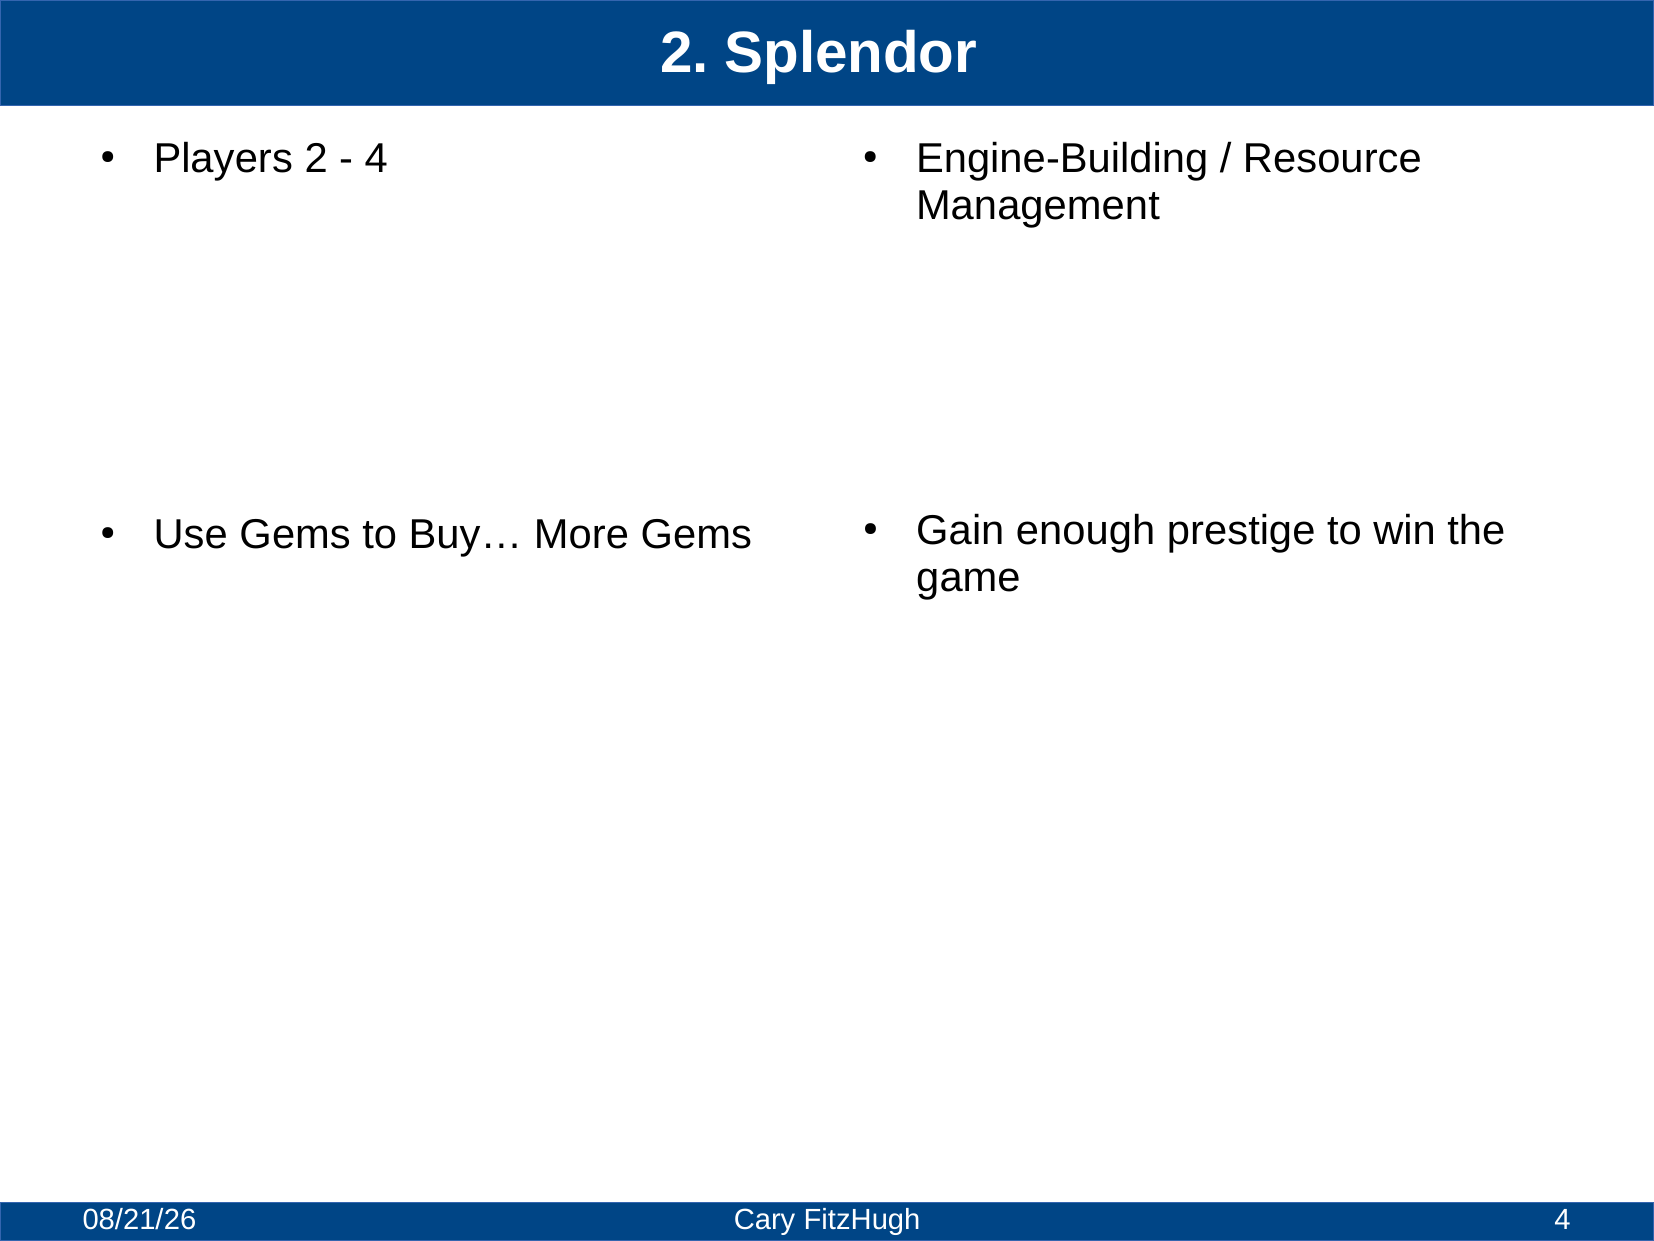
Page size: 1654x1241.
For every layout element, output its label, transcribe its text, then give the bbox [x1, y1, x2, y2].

title 2. Splendor [0, 0, 1654, 106]
list Engine-Building / Resource Management [845, 135, 1572, 479]
list Players 2 - 4 [82, 135, 809, 479]
list Use Gems to Buy… More Gems [82, 510, 809, 854]
list Gain enough prestige to win the game [845, 507, 1572, 851]
